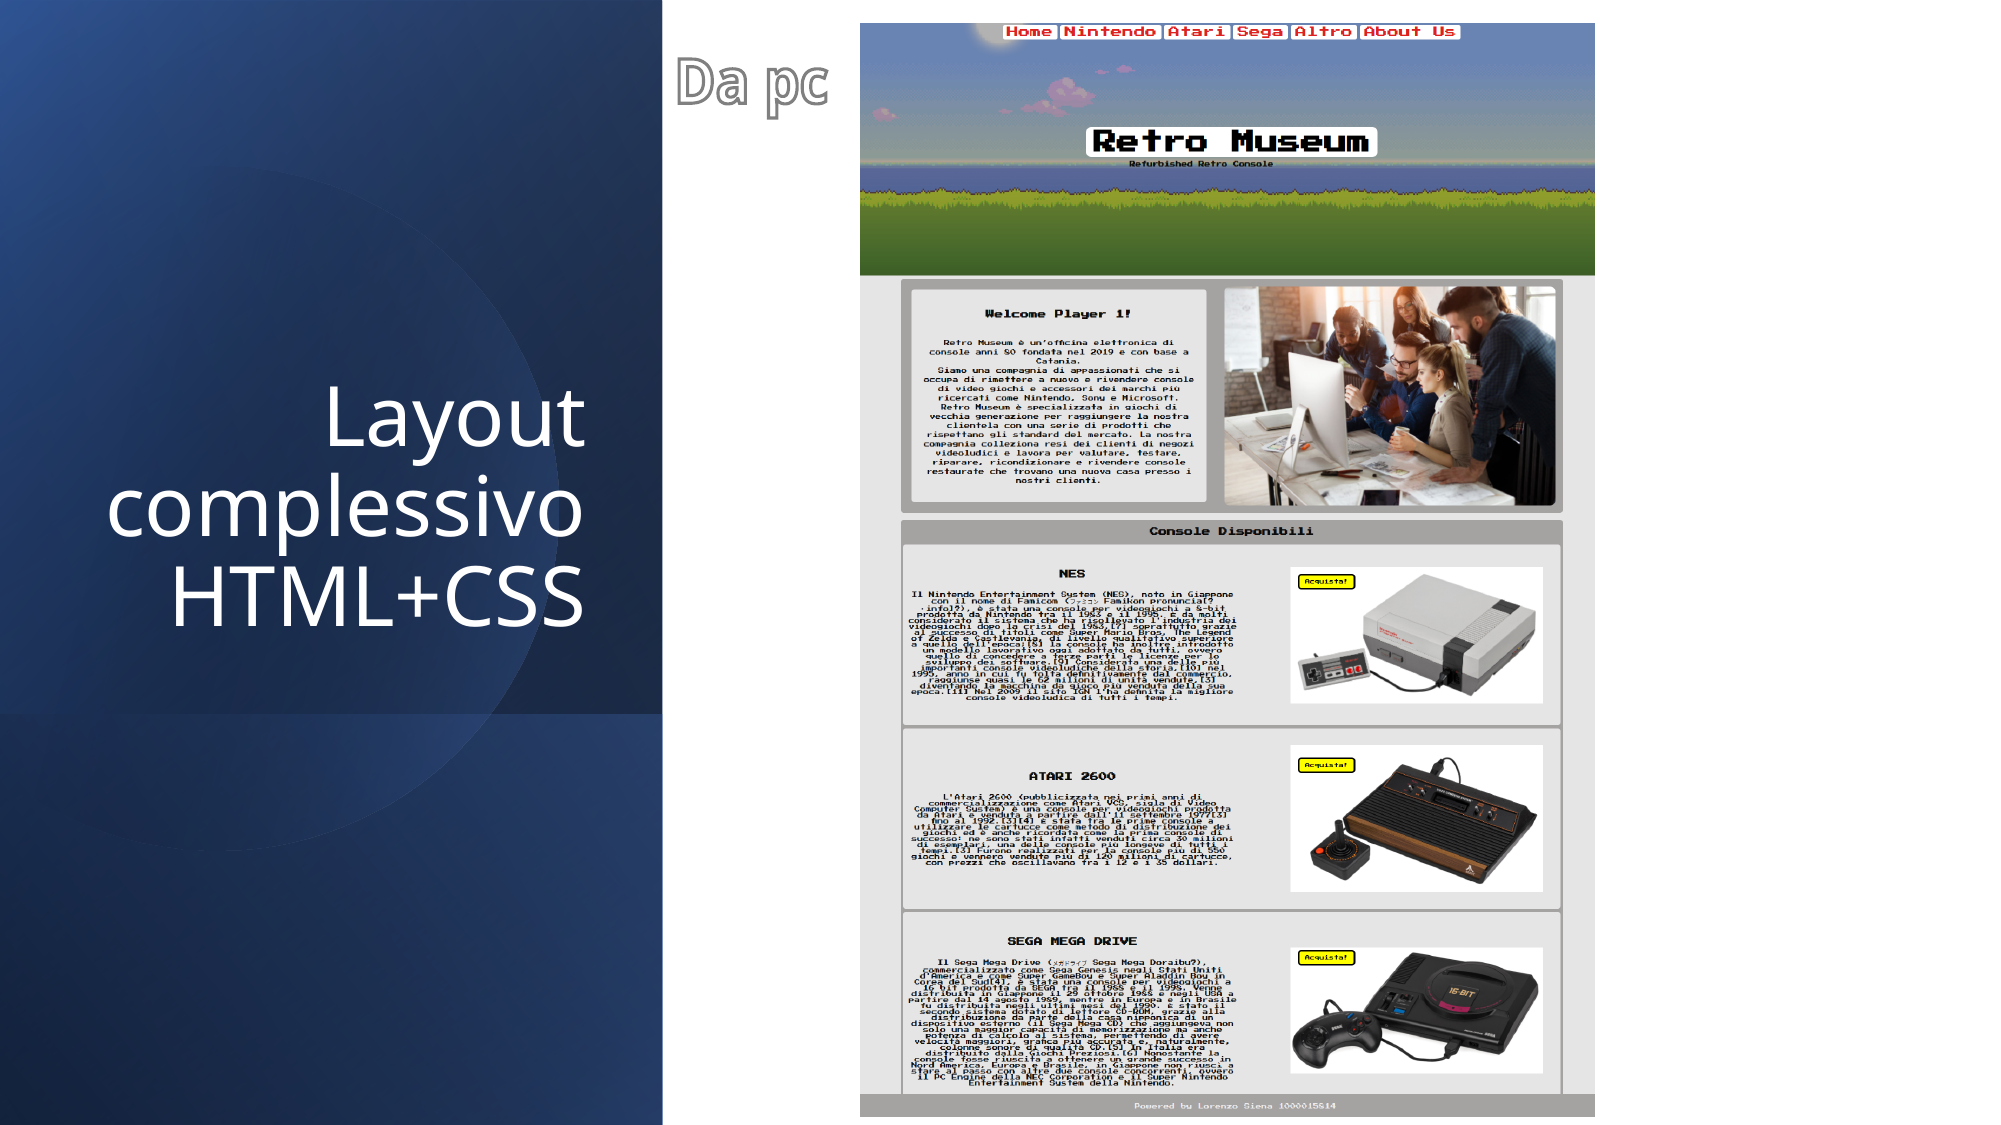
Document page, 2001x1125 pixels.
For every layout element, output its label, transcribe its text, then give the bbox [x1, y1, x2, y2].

text_box Da pc [679, 59, 713, 104]
text_box [0, 0, 2000, 1125]
text_box Da pc [768, 68, 798, 119]
picture [860, 23, 1595, 1117]
text_box Da pc [802, 68, 827, 104]
text_box Da pc [717, 68, 746, 104]
title Layout complessivo HTML+CSS [76, 96, 602, 652]
